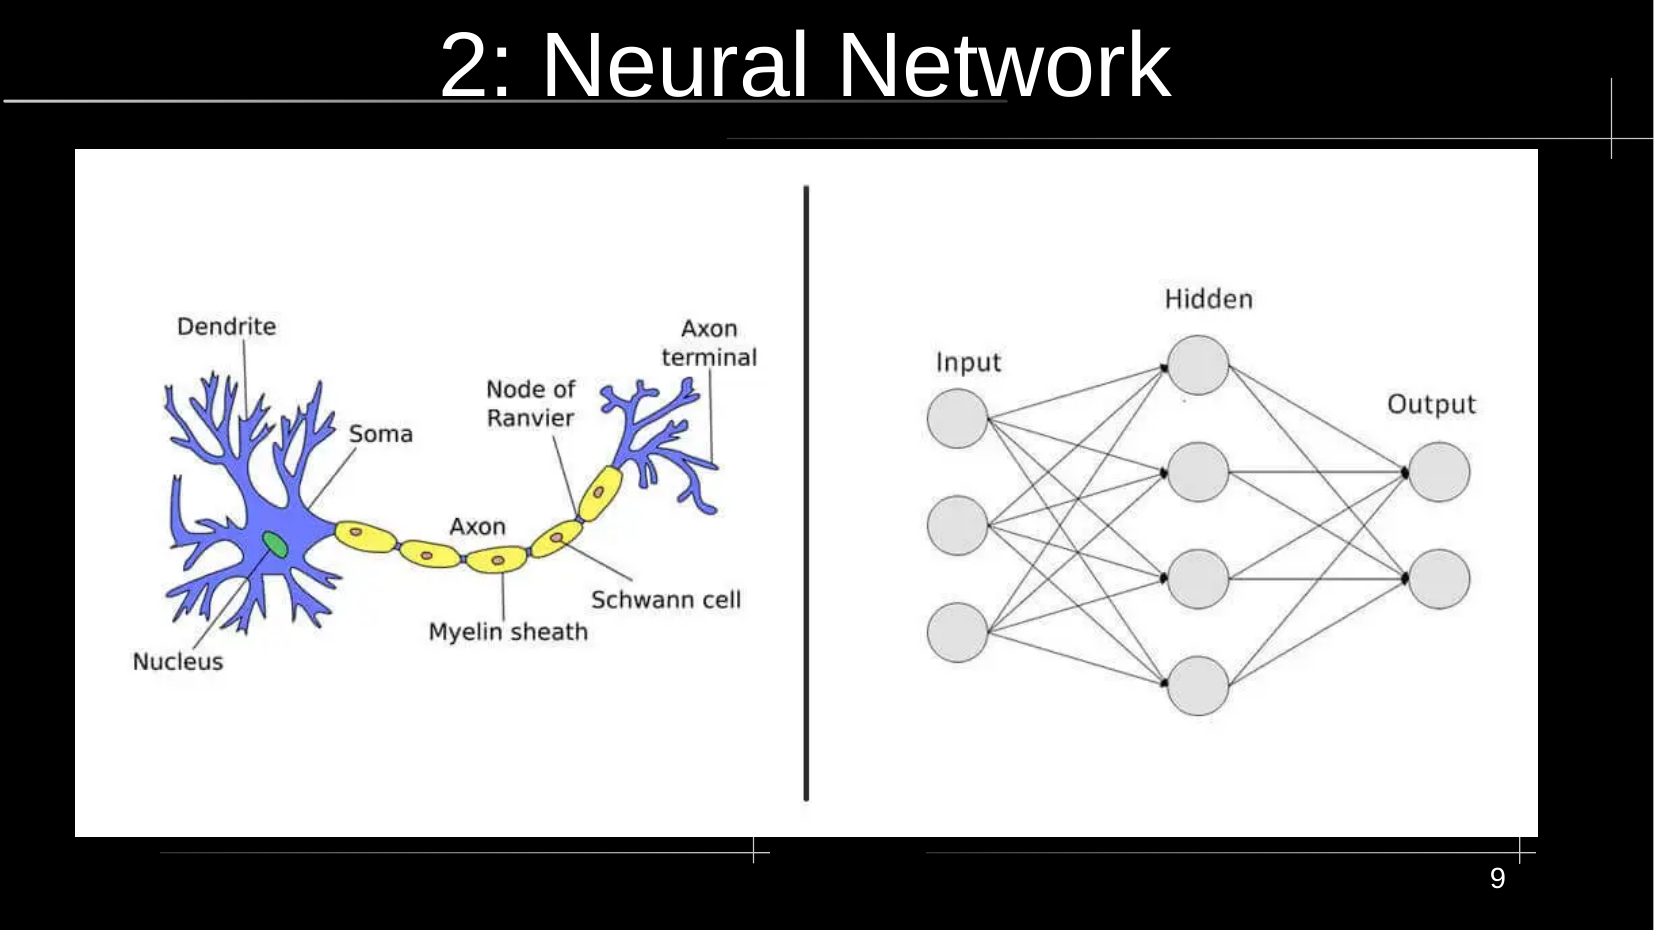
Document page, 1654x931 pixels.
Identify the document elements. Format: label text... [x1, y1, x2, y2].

picture [75, 149, 1538, 837]
title 2: Neural Network [23, 11, 1589, 119]
